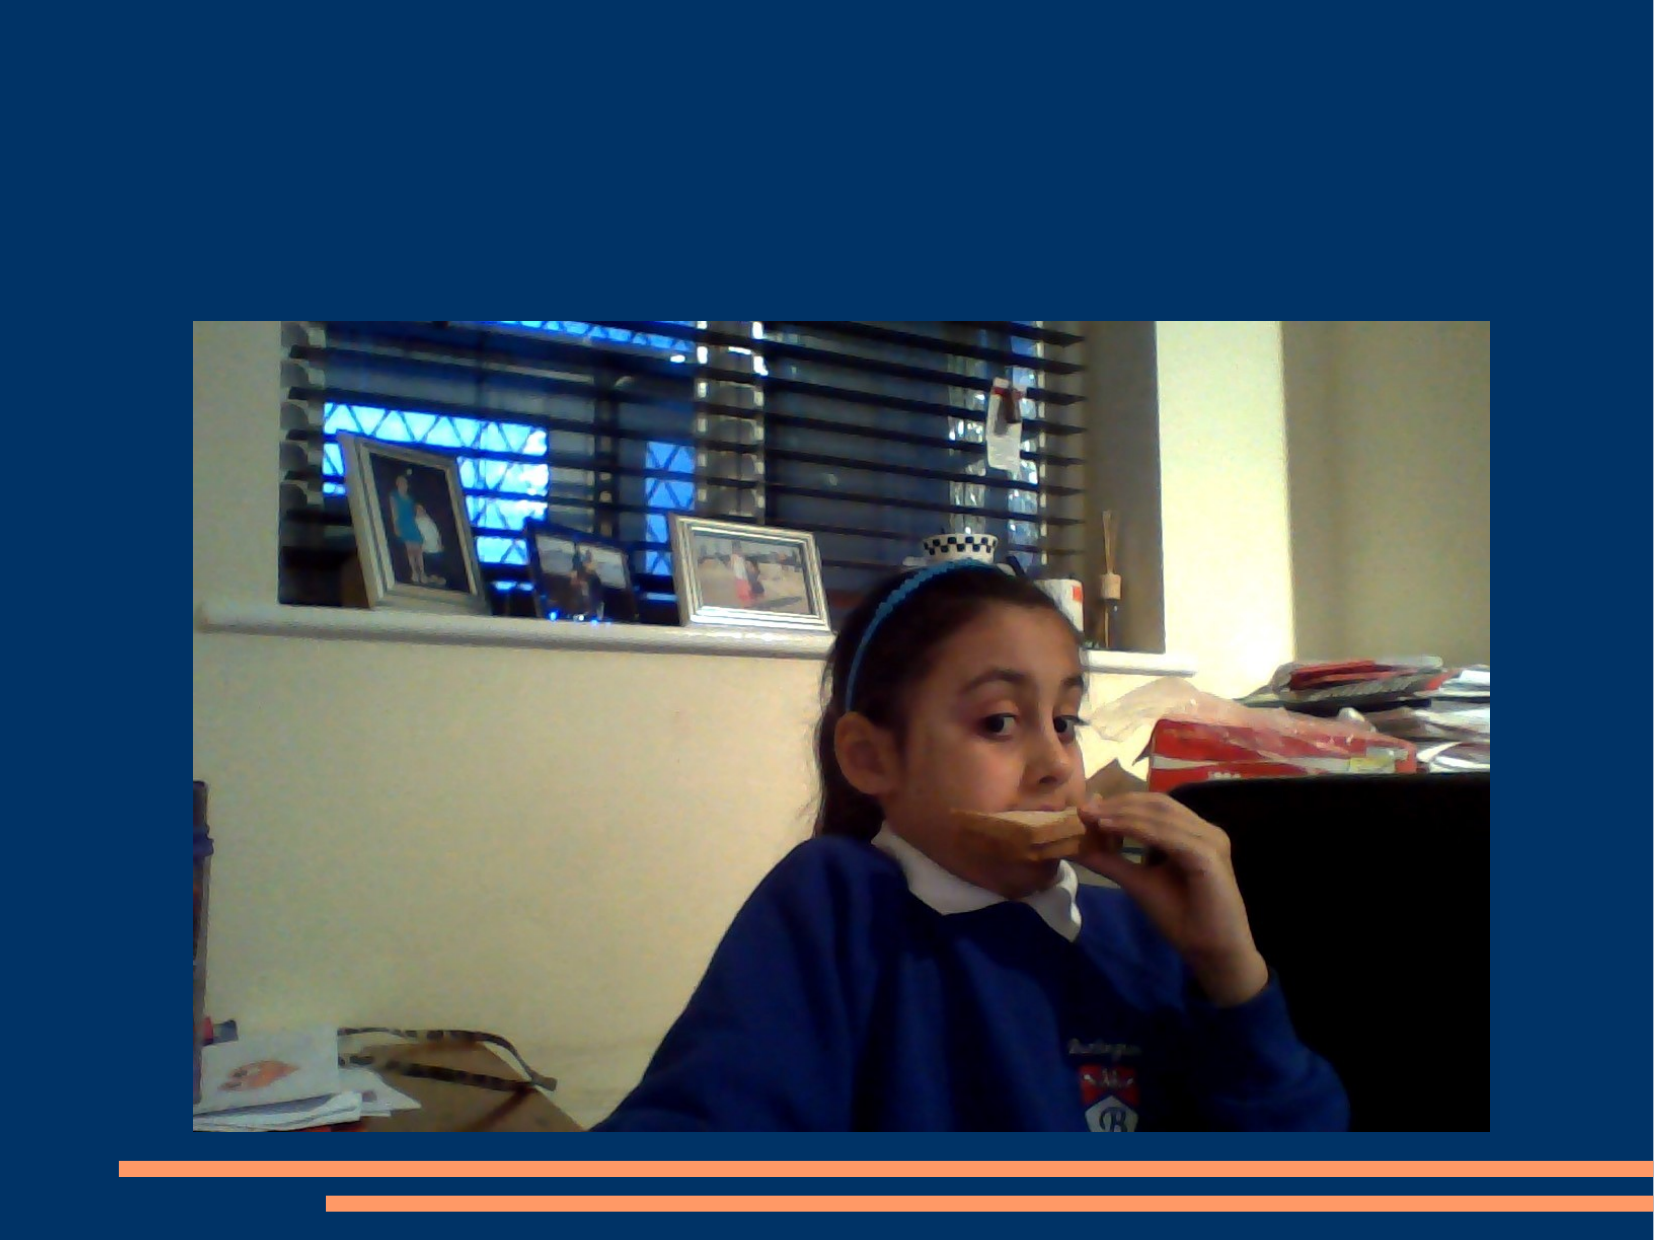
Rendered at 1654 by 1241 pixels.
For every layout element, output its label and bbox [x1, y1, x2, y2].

picture [193, 321, 1490, 1132]
